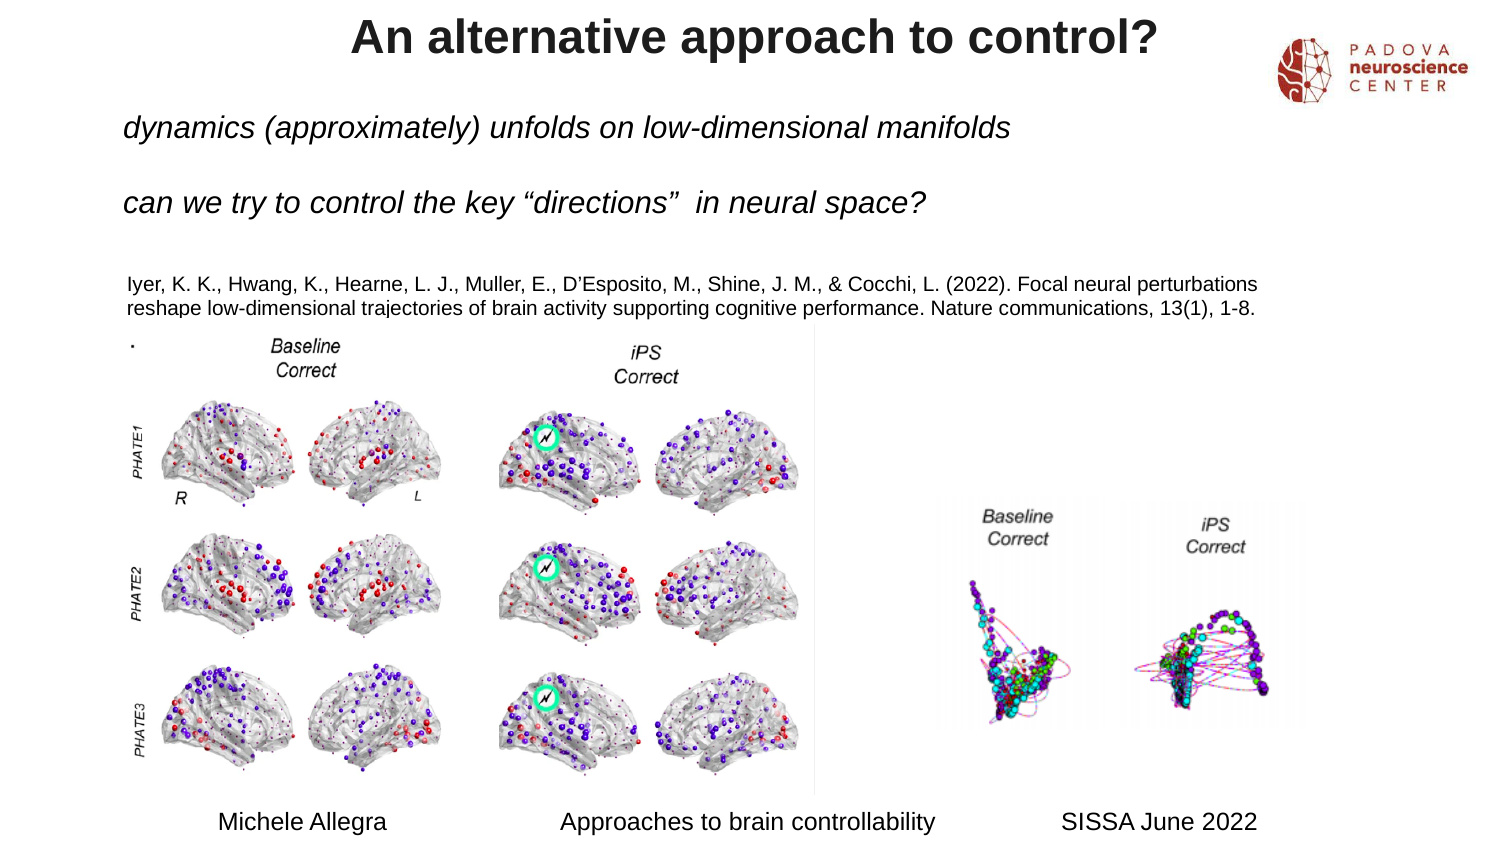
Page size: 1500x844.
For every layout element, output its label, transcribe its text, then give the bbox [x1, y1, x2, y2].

text_box Michele Allegra Approaches to brain controllability SISSA June 2022 [64, 794, 1415, 844]
text_box An alternative approach to control? [74, 12, 1436, 115]
picture [131, 318, 443, 784]
text_box dynamics (approximately) unfolds on low-dimensional manifolds can we try to control the key “directions” in neural space? [48, 68, 1393, 154]
picture [499, 324, 815, 795]
picture [935, 496, 1105, 730]
picture [1120, 501, 1306, 729]
picture [1268, 10, 1476, 123]
text_box Iyer, K. K., Hwang, K., Hearne, L. J., Muller, E., D’Esposito, M., Shine, J. M., & Cocchi, L. (2022). Focal neural perturbations reshape low-dimensional trajectories of brain activity supporting cognitive performance. Nature communications, 13(1), 1-8. [112, 265, 1294, 328]
